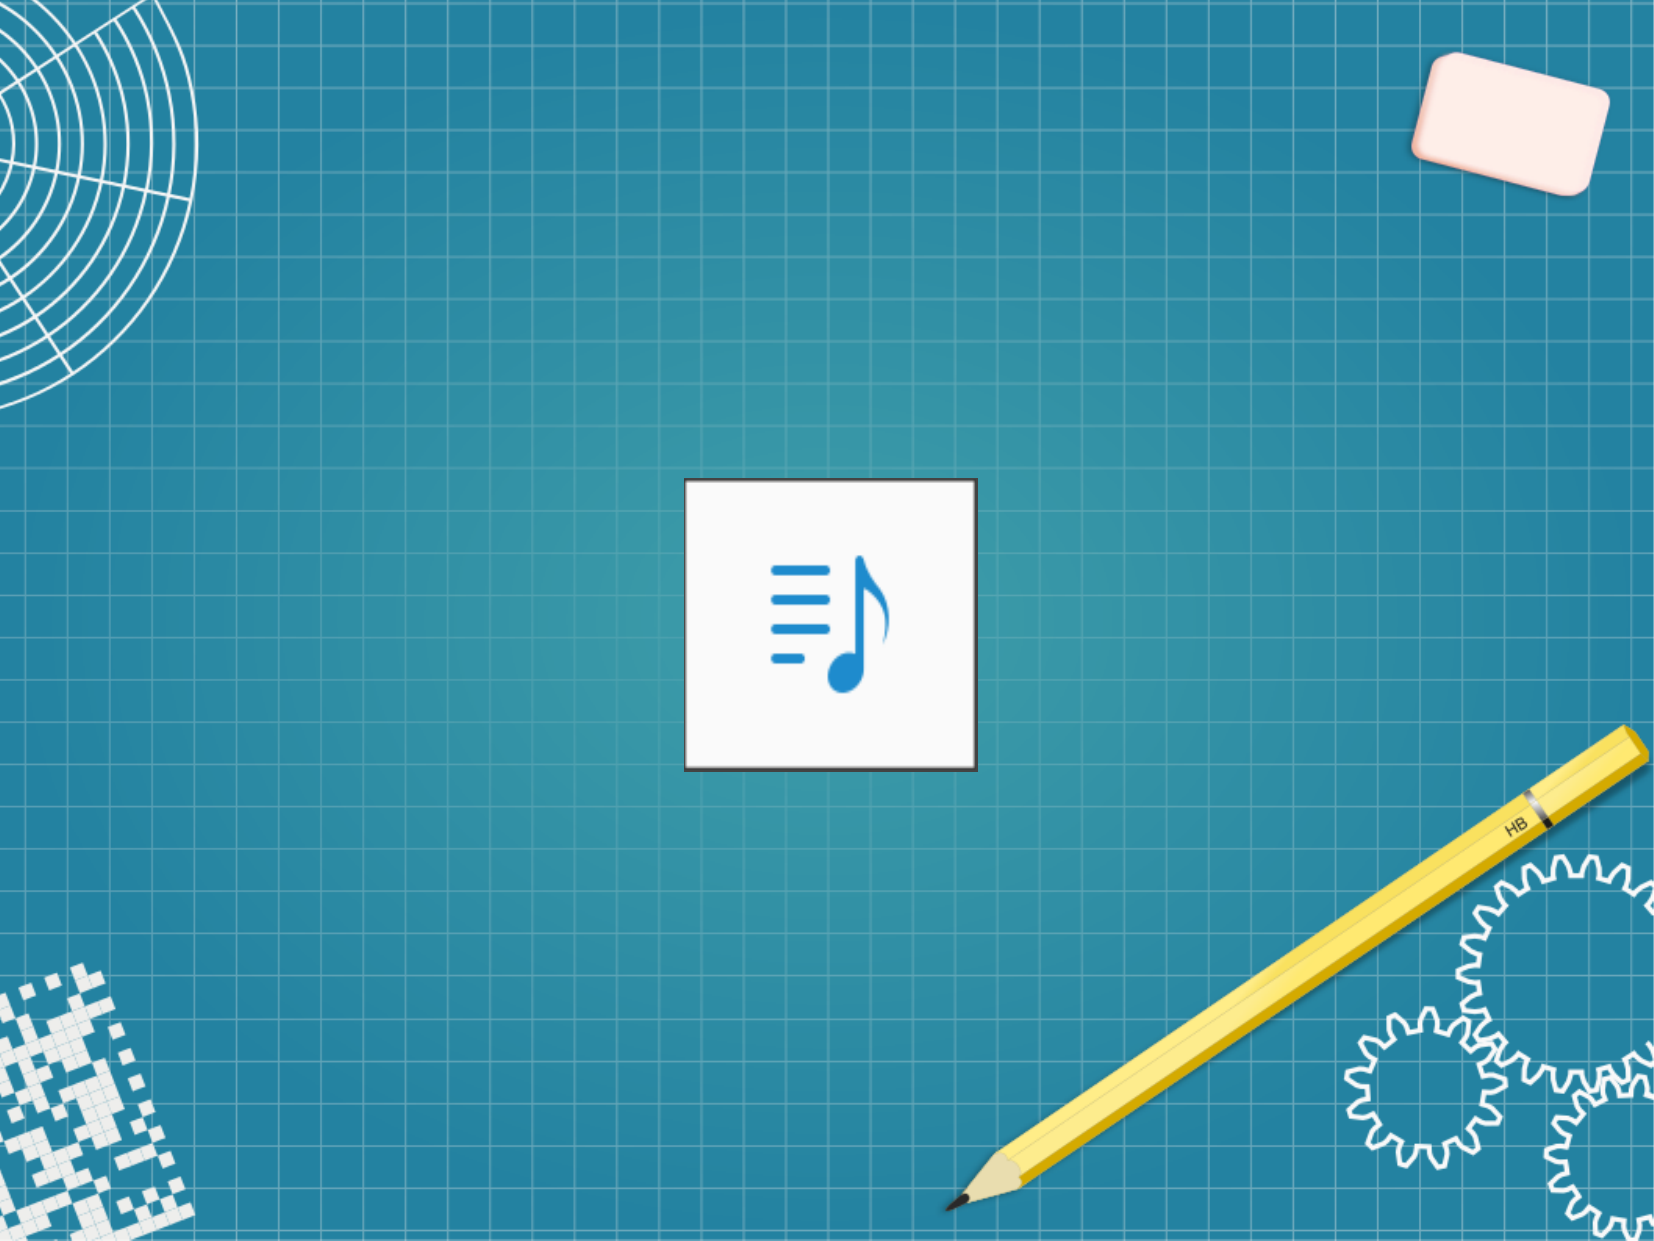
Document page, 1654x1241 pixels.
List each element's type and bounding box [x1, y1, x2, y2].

text_box [683, 477, 979, 773]
picture [0, 0, 1654, 1241]
